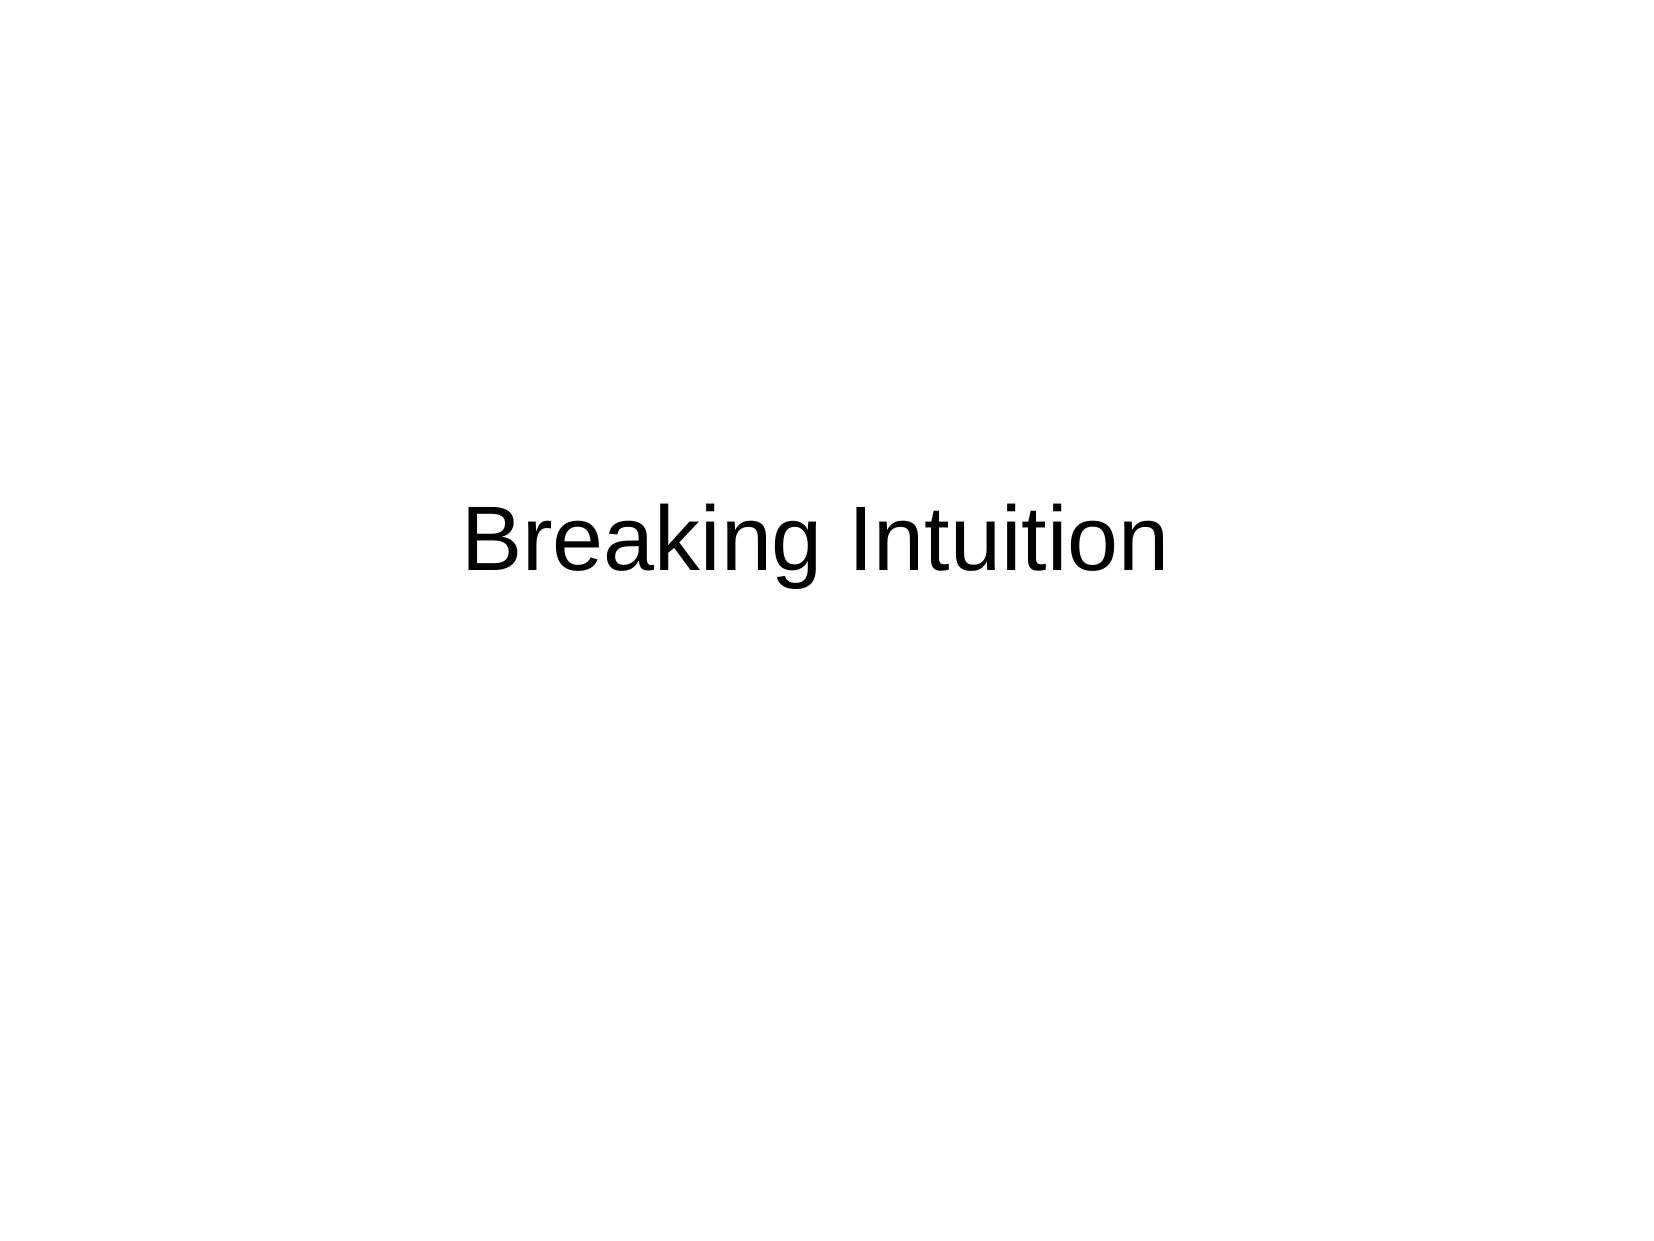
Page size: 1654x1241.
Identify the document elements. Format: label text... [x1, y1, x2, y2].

title Breaking Intuition [71, 435, 1561, 643]
